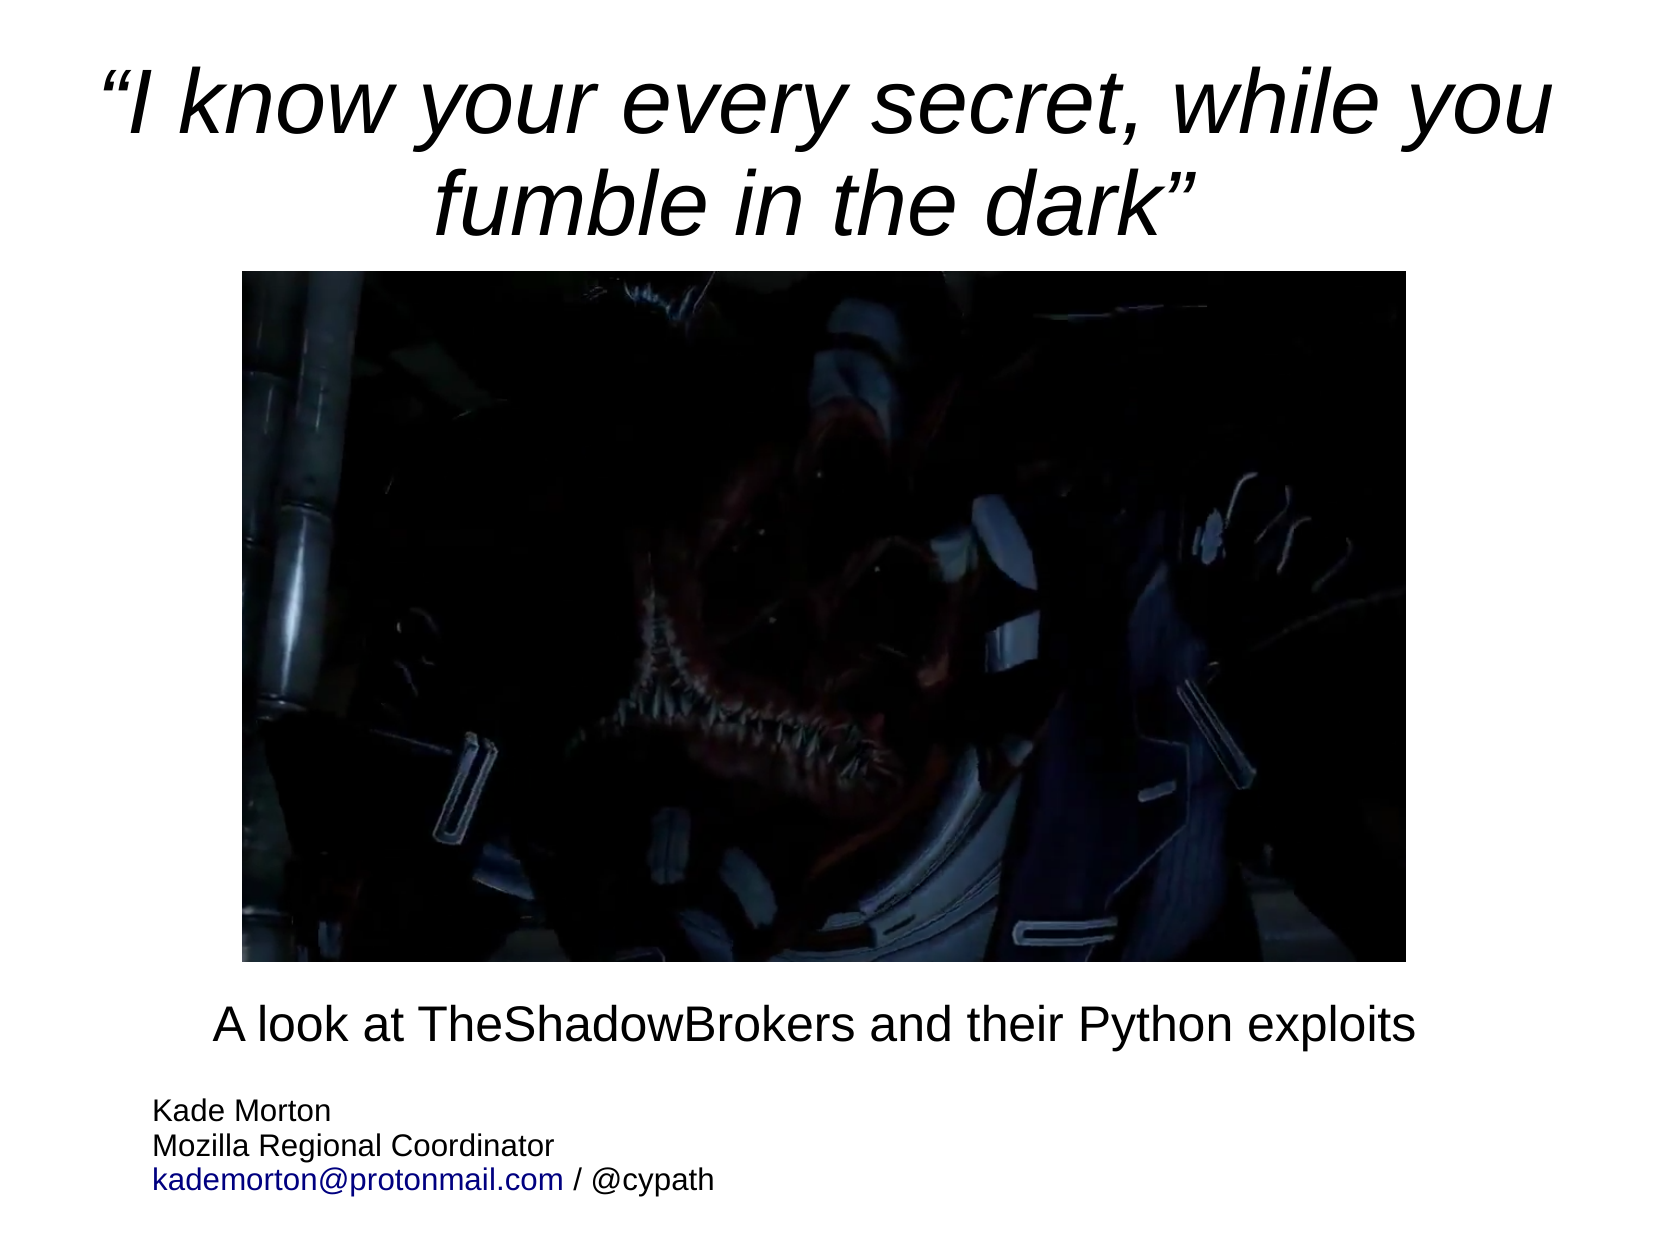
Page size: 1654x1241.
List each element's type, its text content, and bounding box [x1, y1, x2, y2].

text_box Kade Morton Mozilla Regional Coordinator kademorton@protonmail.com / @cypath [137, 1085, 1402, 1205]
title “I know your every secret, while you fumble in the dark” [82, 49, 1571, 257]
subtitle A look at TheShadowBrokers and their Python exploits [23, 948, 1607, 1099]
picture [242, 271, 1406, 962]
